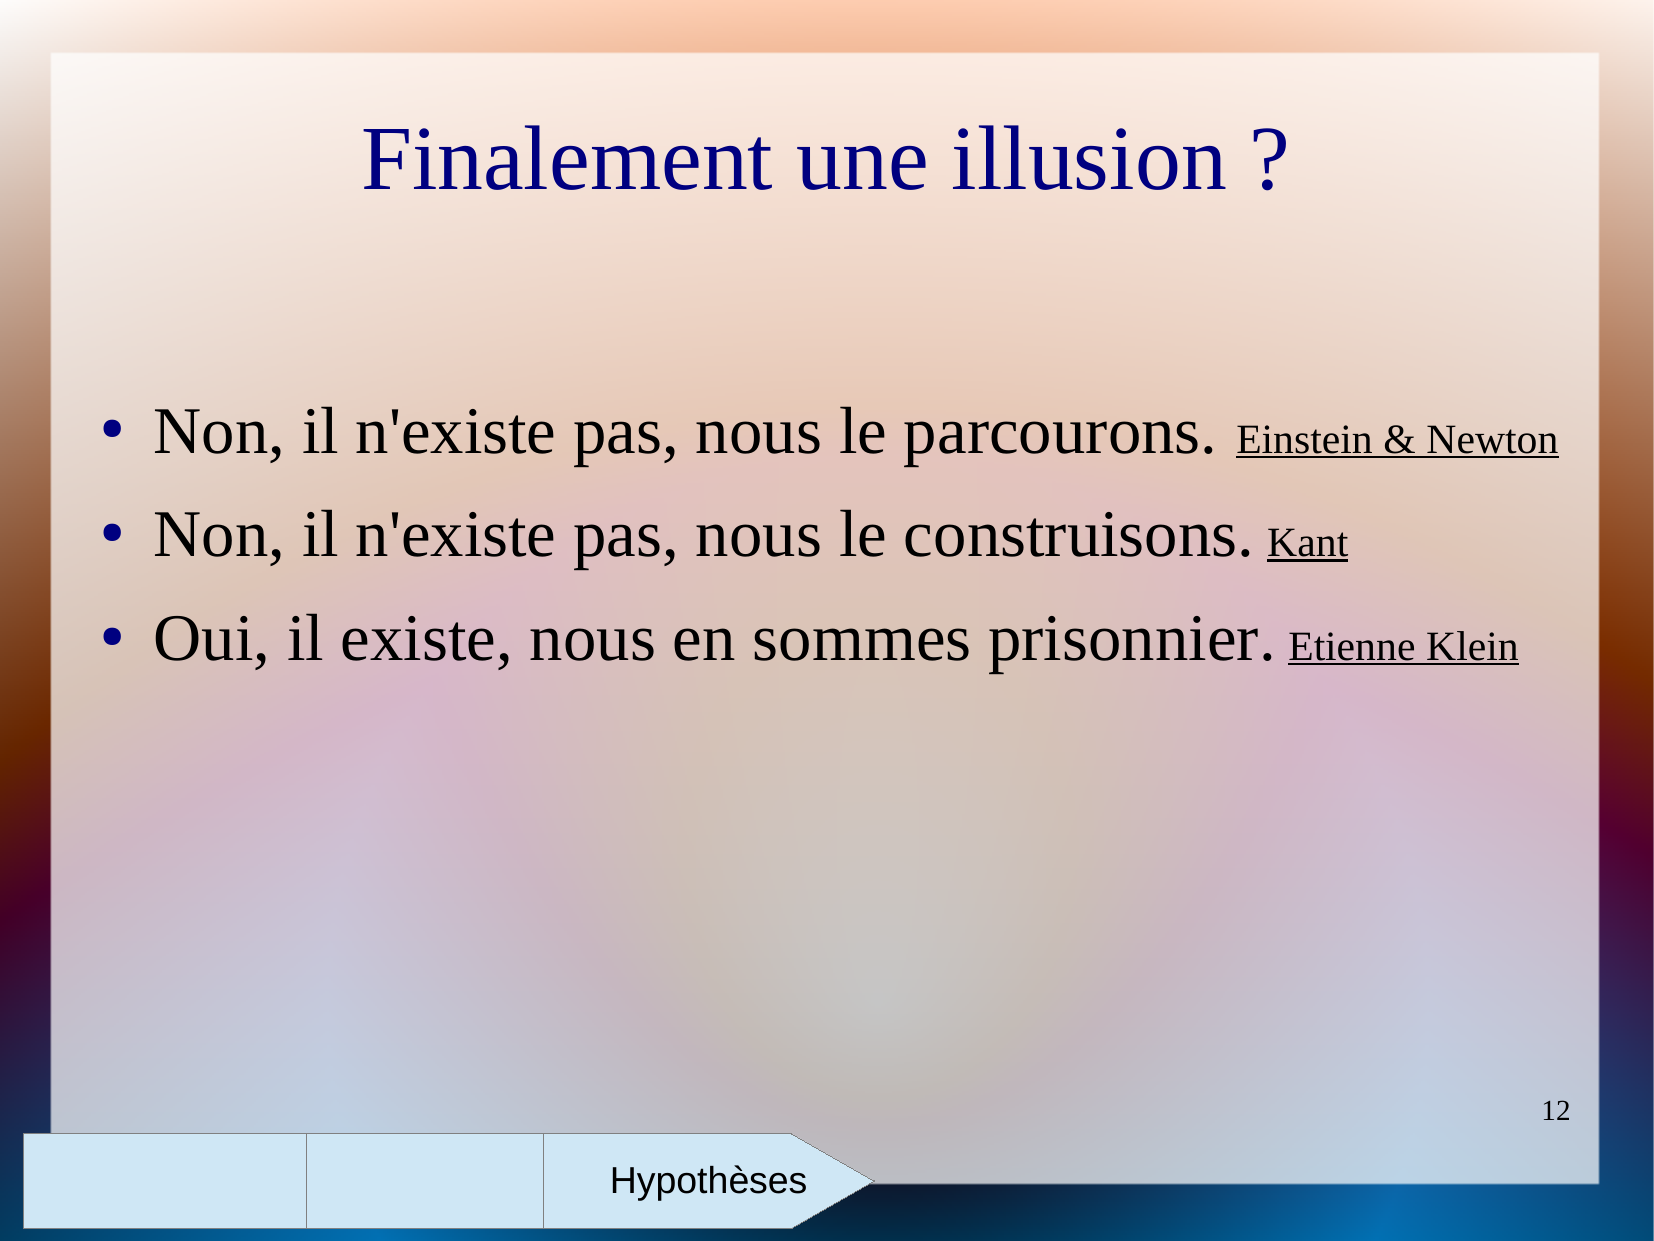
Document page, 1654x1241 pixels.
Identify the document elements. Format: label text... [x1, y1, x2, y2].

text_box Hypothèses [543, 1133, 875, 1229]
title Finalement une illusion ? [82, 55, 1571, 263]
text_box [23, 1133, 543, 1229]
picture [0, 0, 1654, 1241]
list Non, il n'existe pas, nous le parcourons. Einstein & Newton Non, il n'existe pas, nous le construisons. Kant Oui, il existe, nous en sommes prisonnier. Etienne Klein [82, 290, 1571, 1010]
